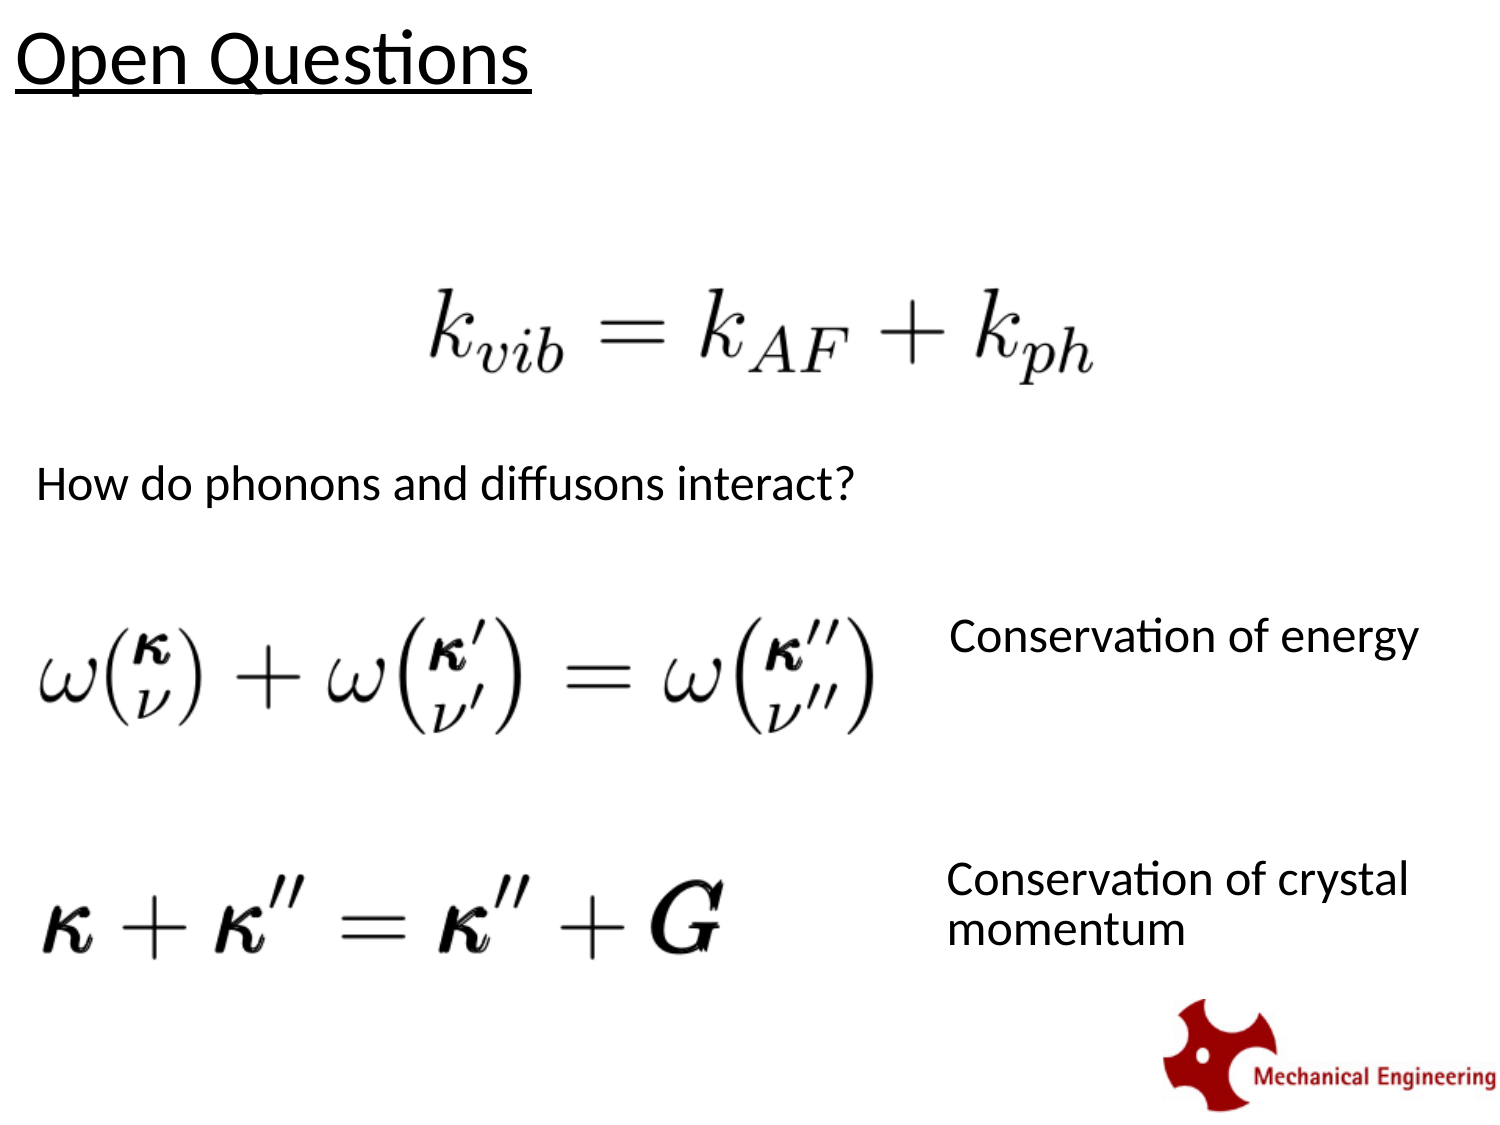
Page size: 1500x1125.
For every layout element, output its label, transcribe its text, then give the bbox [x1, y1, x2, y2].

picture [0, 856, 792, 998]
picture [1162, 999, 1497, 1113]
picture [405, 262, 1101, 415]
text_box Conservation of energy [934, 607, 1500, 739]
picture [36, 601, 903, 763]
title Open Questions [0, 0, 1441, 158]
text_box How do phonons and diffusons interact? [21, 455, 1222, 531]
text_box Conservation of crystal momentum [931, 850, 1468, 983]
